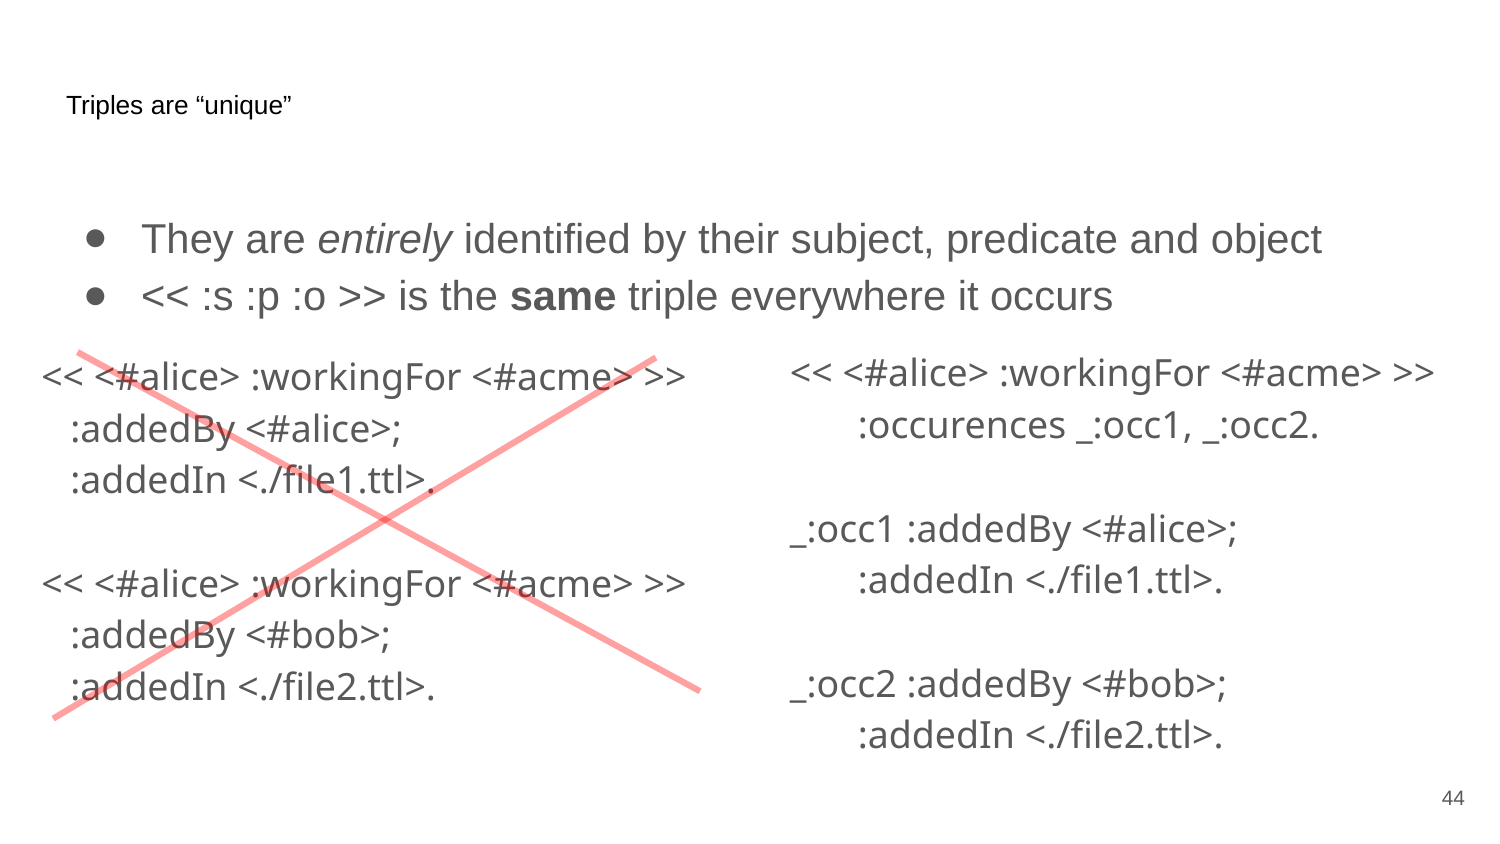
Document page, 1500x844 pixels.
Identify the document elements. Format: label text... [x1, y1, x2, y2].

text_box [51, 349, 702, 722]
title Triples are “unique” [51, 72, 1449, 167]
list << <#alice> :workingFor <#acme> >> :addedBy <#alice>; :addedIn <./file1.ttl>. << <#alice> :workingFor <#acme> >> :addedBy <#bob>; :addedIn <./file2.ttl>. [26, 349, 725, 750]
list They are entirely identified by their subject, predicate and object << :s :p :o >> is the same triple everywhere it occurs [51, 189, 1449, 750]
list << <#alice> :workingFor <#acme> >> :occurences _:occ1, _:occ2. _:occ1 :addedBy <#alice>; :addedIn <./file1.ttl>. _:occ2 :addedBy <#bob>; :addedIn <./file2.ttl>. [774, 349, 1474, 750]
slide_number <number> [1389, 764, 1480, 830]
